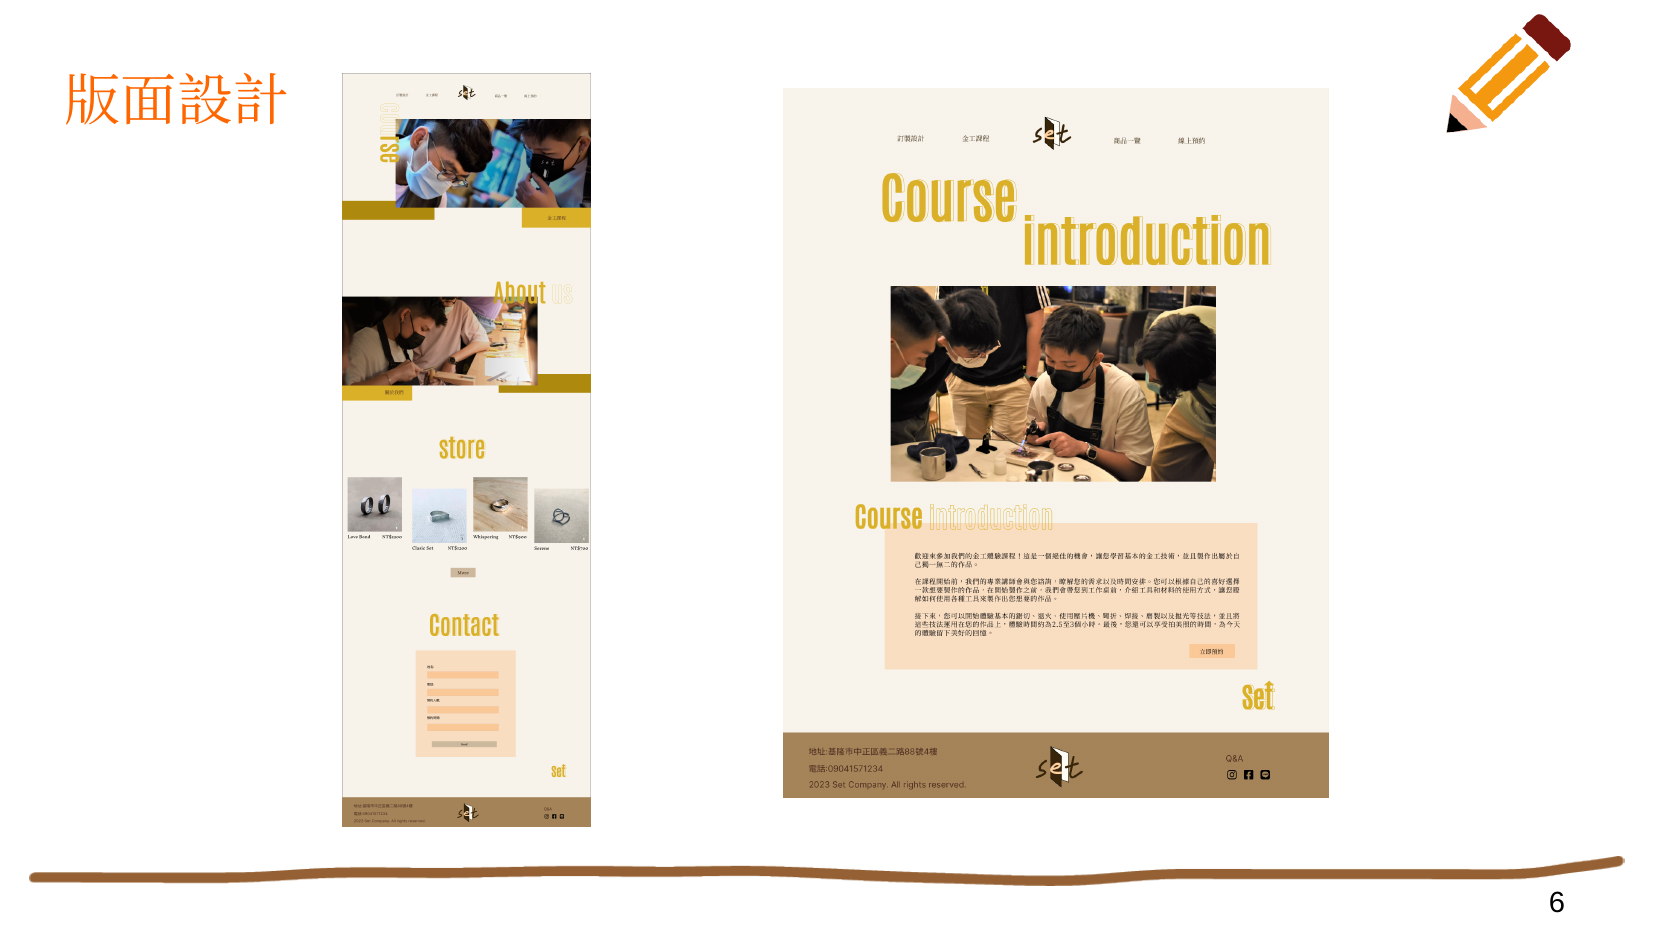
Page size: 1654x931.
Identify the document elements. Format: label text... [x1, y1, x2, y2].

picture [342, 73, 591, 827]
picture [1446, 14, 1571, 133]
picture [783, 88, 1329, 798]
picture [29, 856, 1625, 886]
title 版面設計 [0, 44, 857, 148]
